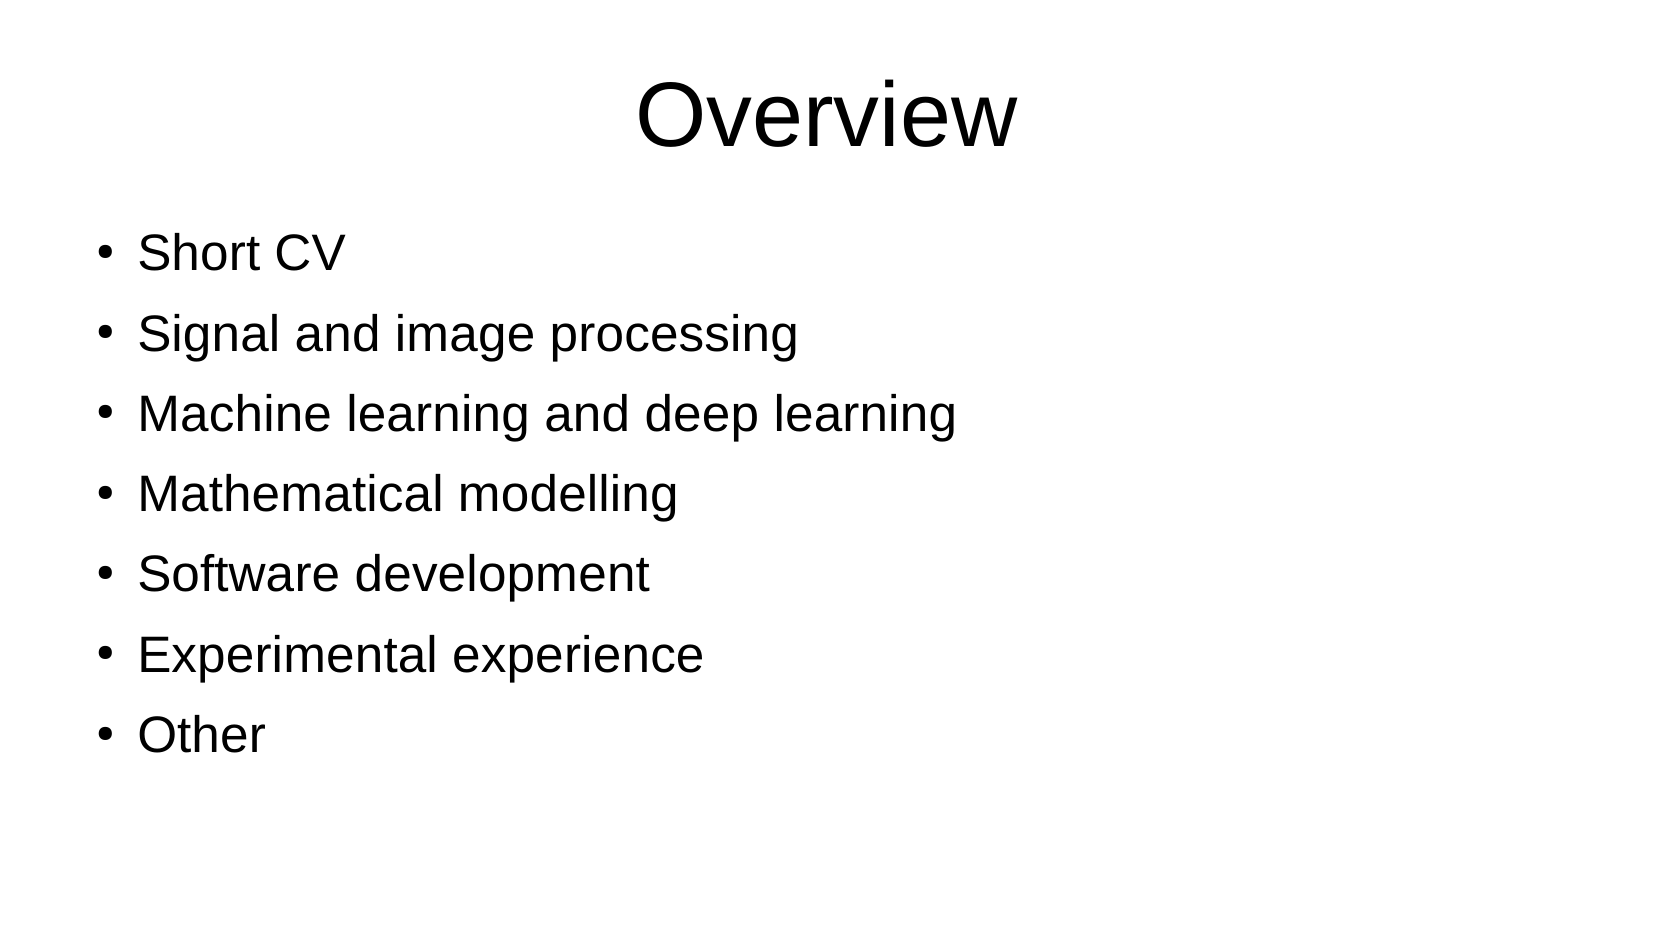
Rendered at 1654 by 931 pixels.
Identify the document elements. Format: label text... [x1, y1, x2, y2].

list Short CV Signal and image processing Machine learning and deep learning Mathematical modelling Software development Experimental experience Other [82, 224, 1571, 764]
title Overview [82, 37, 1571, 193]
